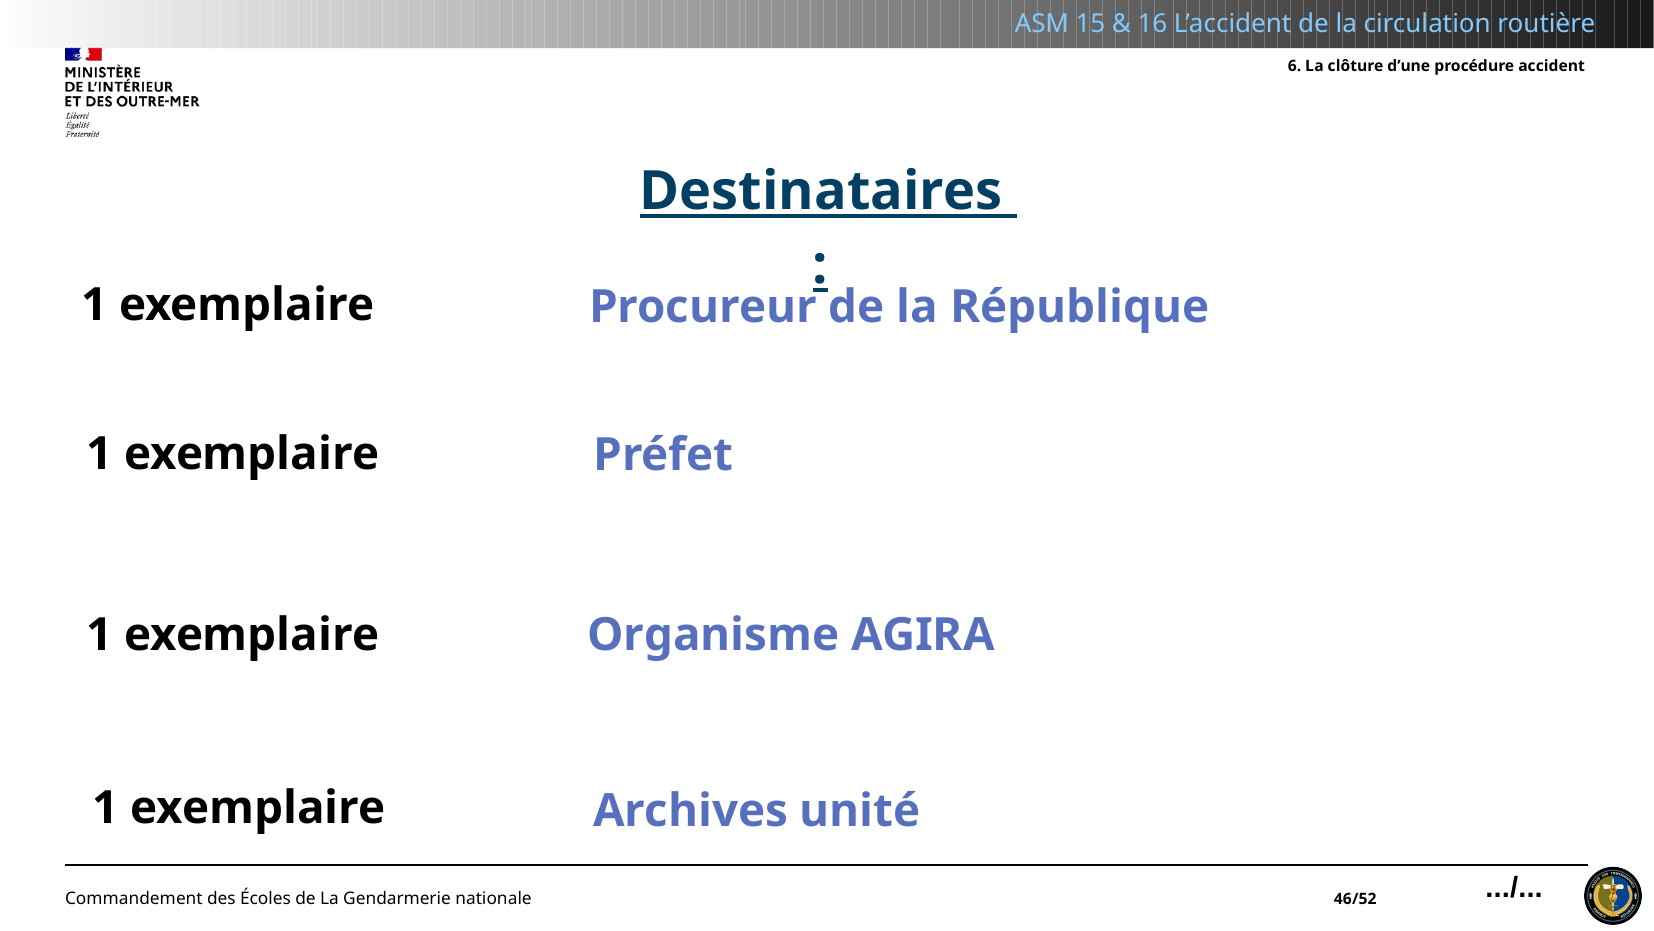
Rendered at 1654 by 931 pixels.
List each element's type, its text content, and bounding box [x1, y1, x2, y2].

list 6. La clôture d’une procédure accident [599, 56, 1589, 122]
text_box .../... [1470, 863, 1569, 912]
text_box Destinataires : [624, 122, 1039, 265]
text_box Préfet [578, 413, 802, 485]
text_box 1 exemplaire [71, 412, 544, 489]
picture [65, 49, 213, 138]
text_box 1 exemplaire [59, 593, 532, 669]
text_box Procureur de la République [574, 265, 1347, 361]
text_box 1 exemplaire [51, 263, 524, 339]
text_box Organisme AGIRA [572, 593, 1158, 689]
text_box Archives unité [578, 769, 988, 841]
text_box 1 exemplaire [47, 767, 520, 843]
picture [1584, 862, 1642, 925]
